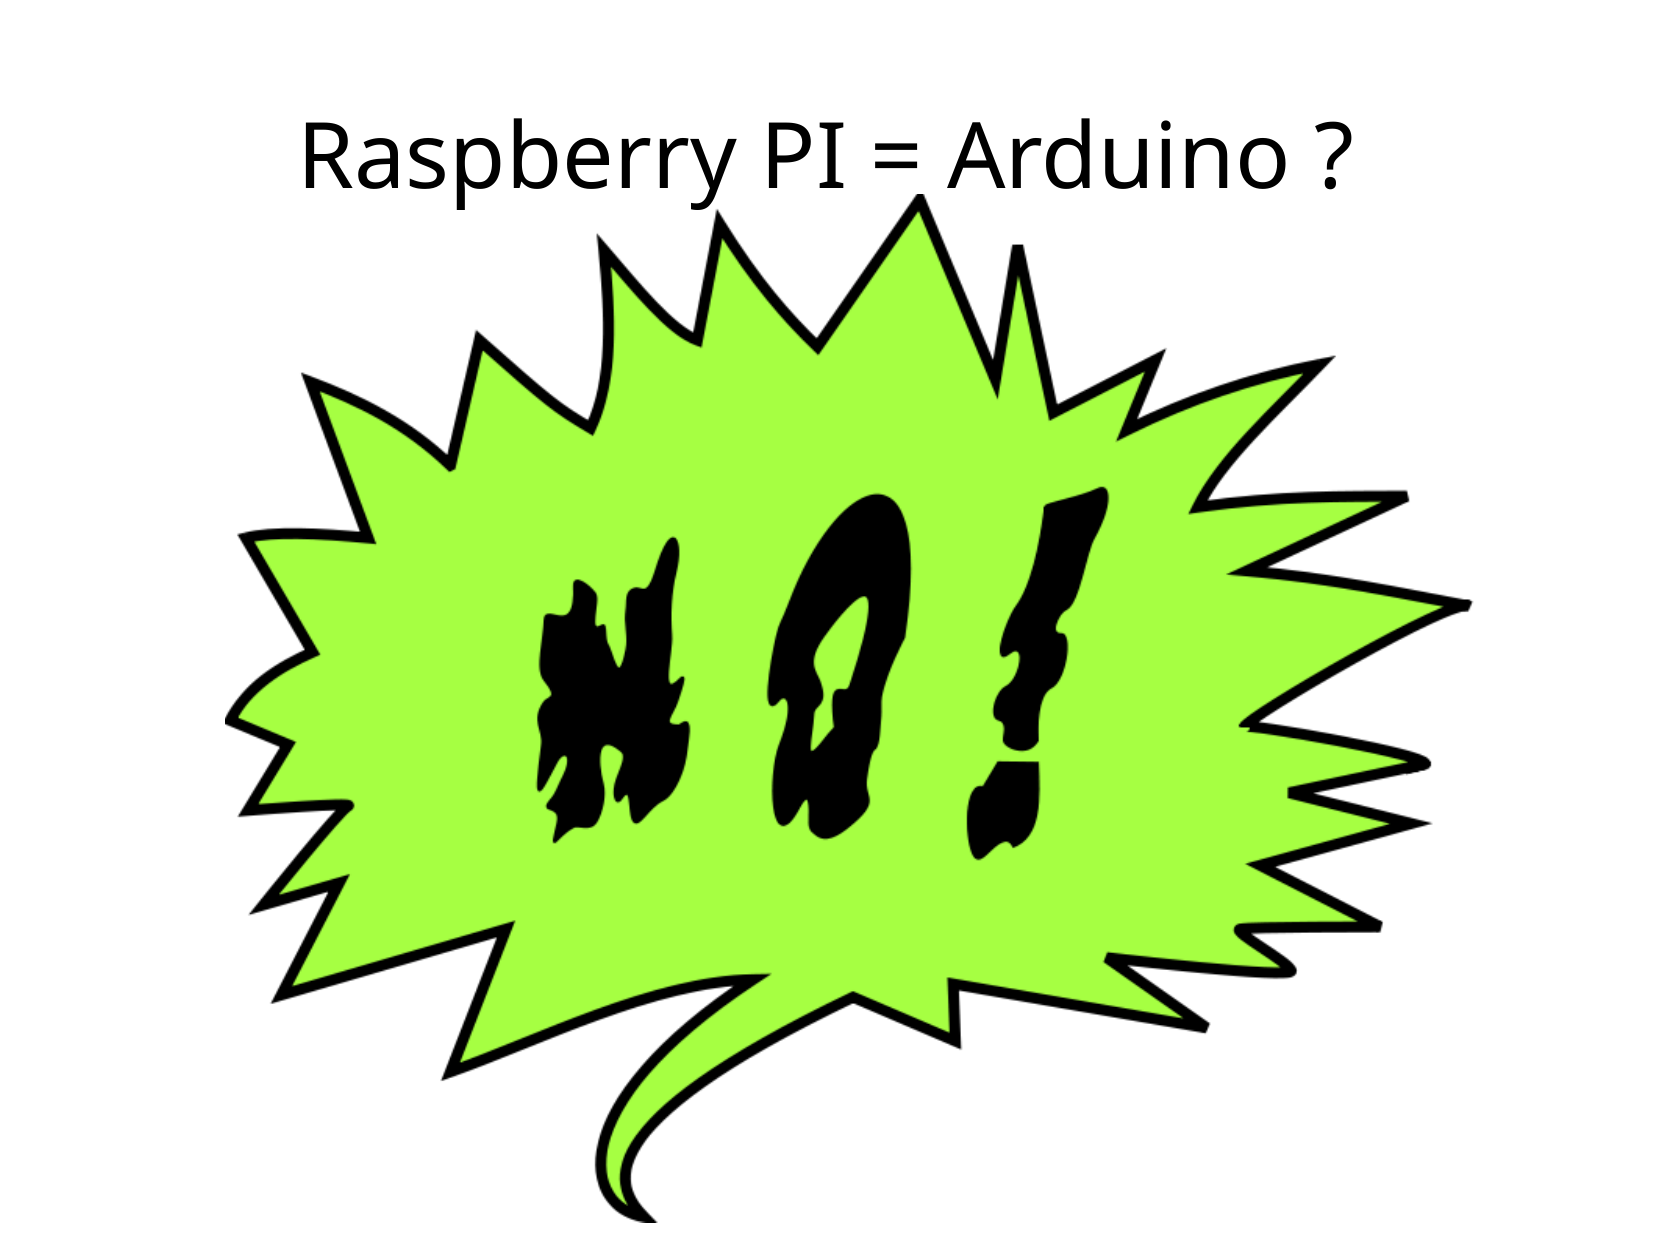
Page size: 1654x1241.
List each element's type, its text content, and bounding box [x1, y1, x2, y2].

picture [225, 194, 1475, 1223]
title Raspberry PI = Arduino ? [82, 49, 1571, 257]
